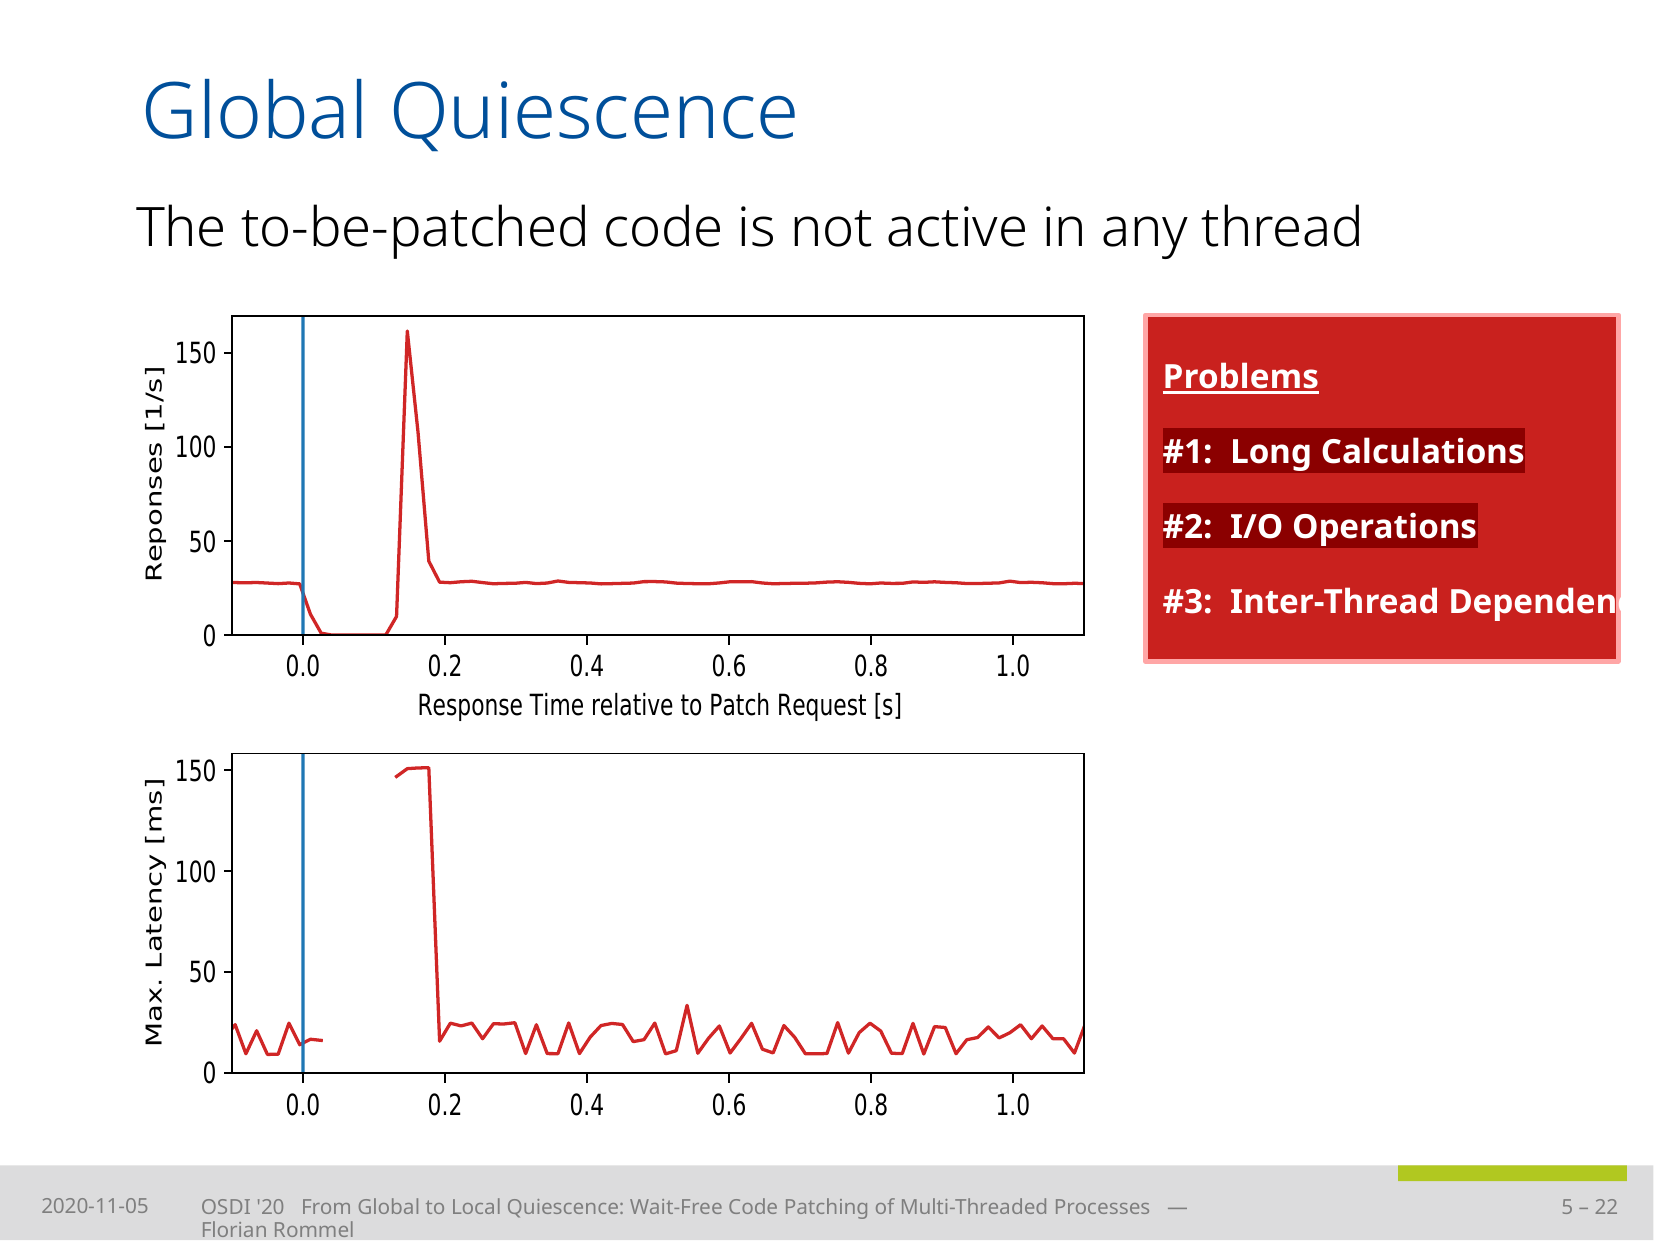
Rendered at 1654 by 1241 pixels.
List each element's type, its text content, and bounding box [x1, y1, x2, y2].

picture [124, 323, 1108, 1128]
text_box Problems #1: Long Calculations #2: I/O Operations #3: Inter-Thread Dependencies [1145, 314, 1619, 662]
title Global Quiescence [141, 55, 1223, 134]
list The to-be-patched code is not active in any thread [57, 188, 1430, 323]
